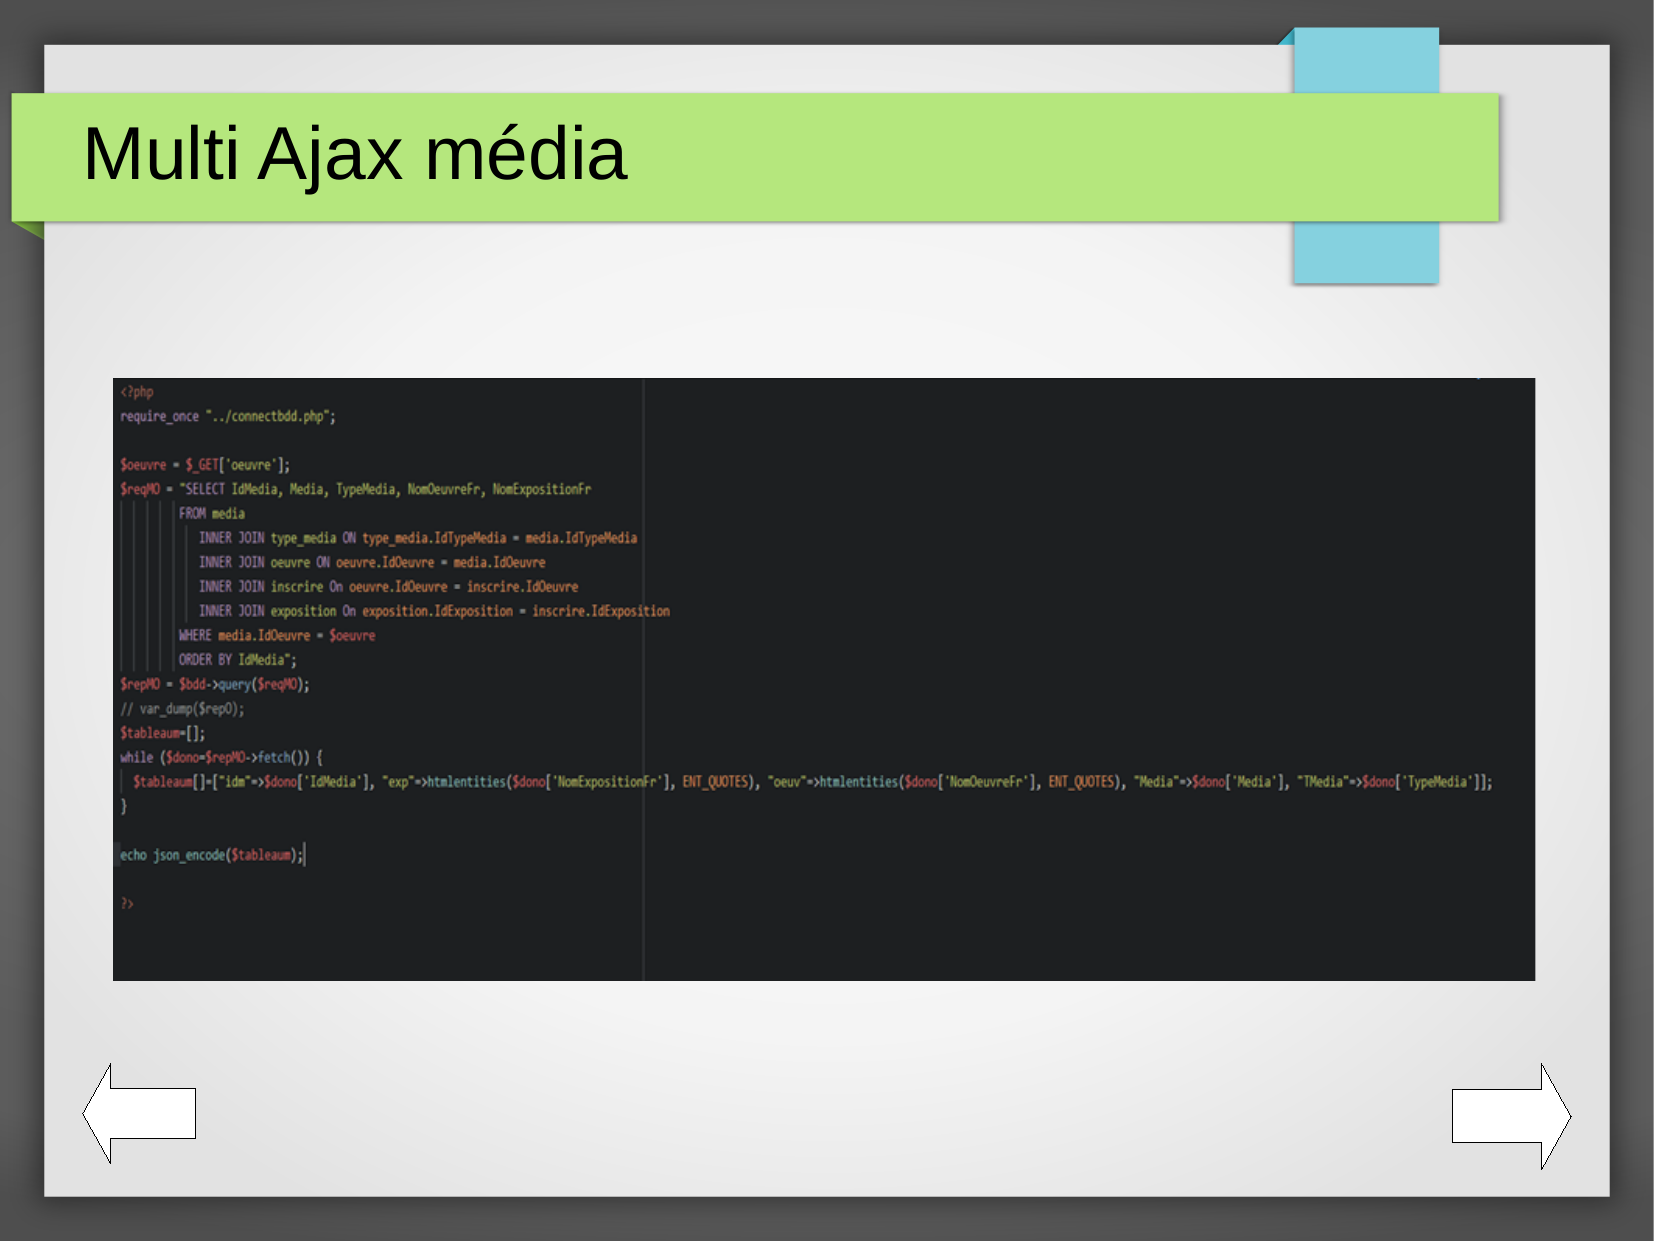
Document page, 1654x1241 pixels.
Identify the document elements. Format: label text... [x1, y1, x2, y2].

text_box [1452, 1063, 1572, 1170]
text_box [82, 1063, 196, 1164]
title Multi Ajax média [82, 94, 1264, 213]
picture [0, 0, 1654, 1241]
